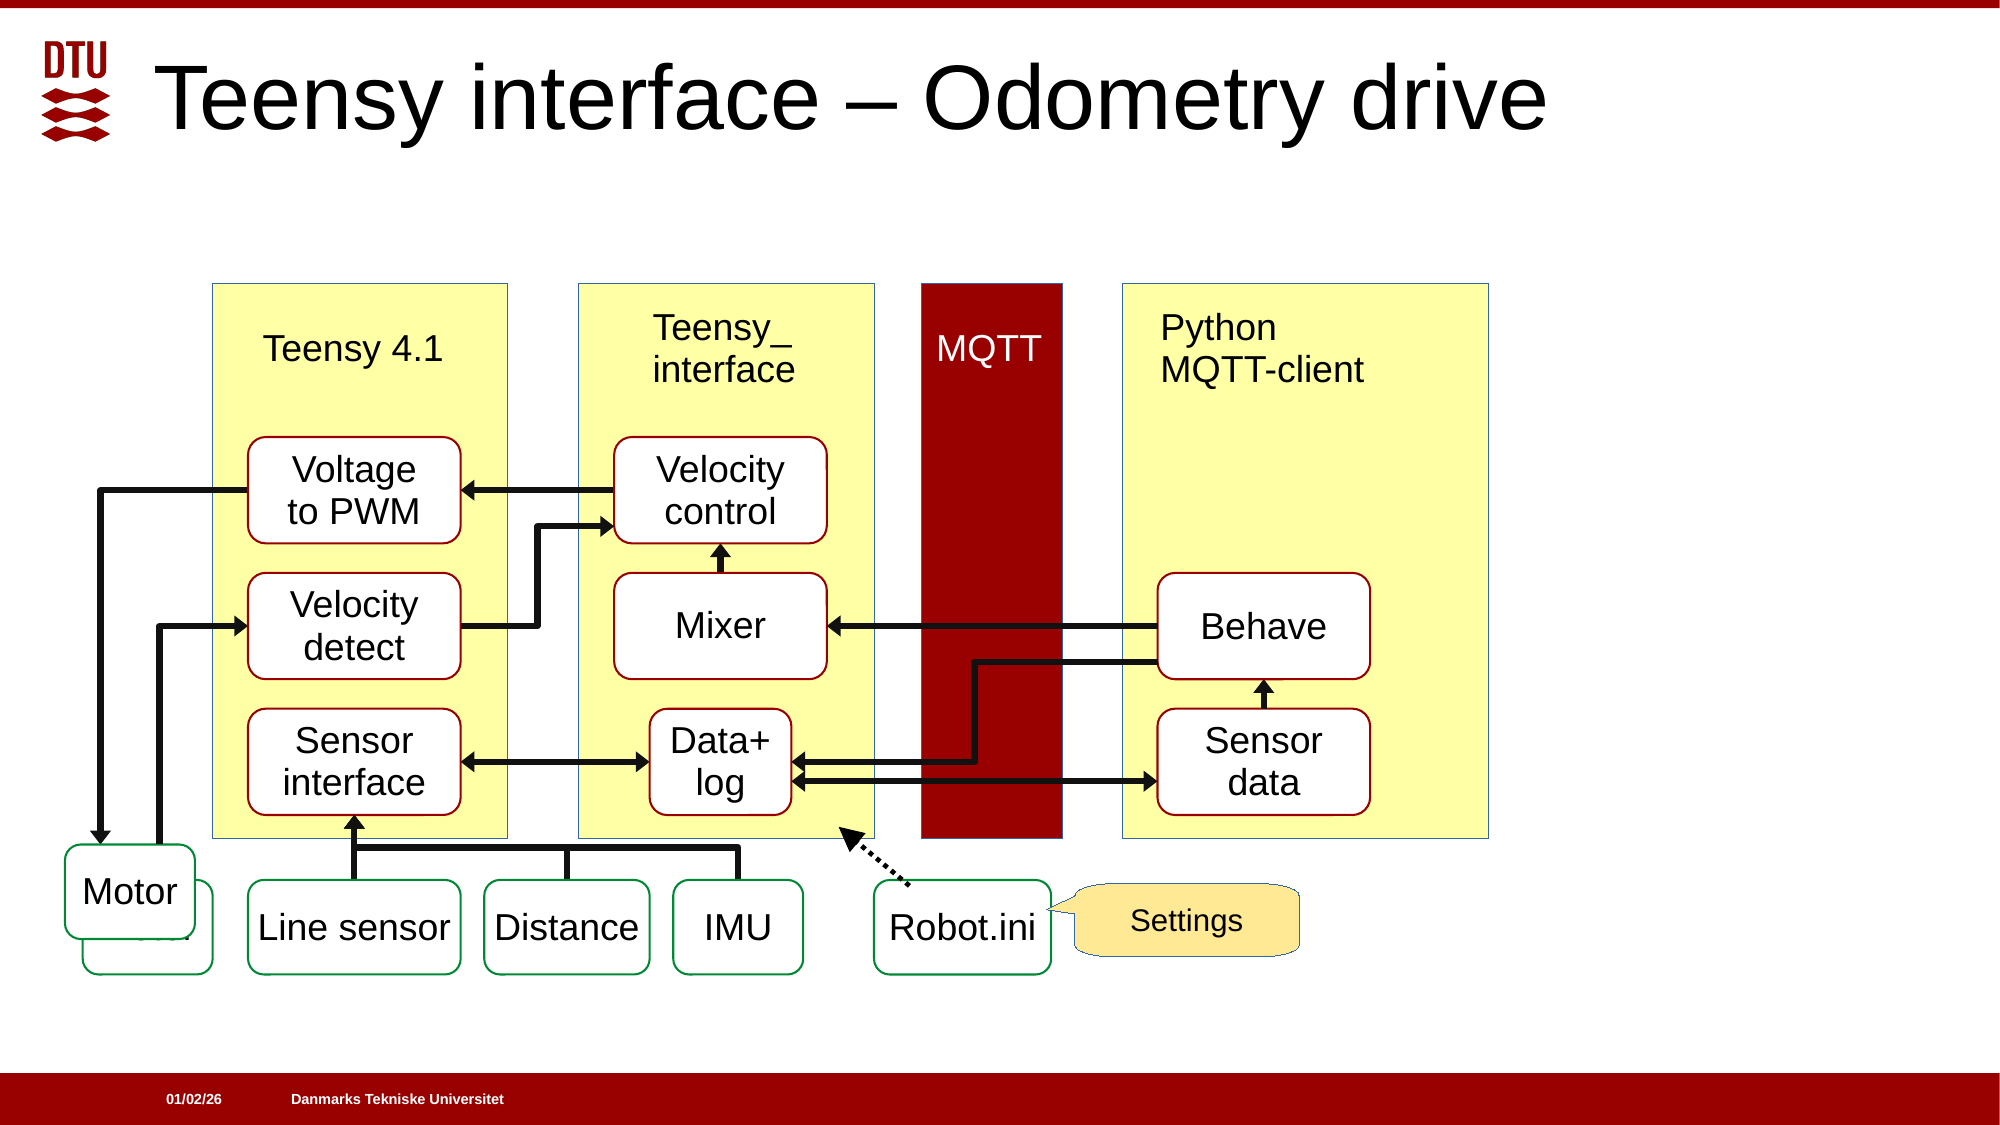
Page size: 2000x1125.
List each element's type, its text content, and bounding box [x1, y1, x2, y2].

text_box Distance [484, 879, 650, 975]
title Teensy interface – Odometry drive [153, 46, 1900, 192]
text_box Teensy 4.1 [248, 320, 534, 378]
text_box [921, 784, 1063, 839]
text_box [578, 283, 875, 625]
text_box [212, 492, 508, 625]
text_box MQTT [921, 320, 1063, 378]
text_box [921, 665, 1063, 778]
text_box [212, 627, 508, 839]
text_box [578, 528, 875, 760]
text_box Teensy_ interface [637, 299, 921, 399]
text_box [921, 629, 1063, 759]
text_box Mixer [614, 572, 827, 680]
text_box Data+ log [649, 708, 792, 816]
text_box Robot.ini [874, 879, 1052, 975]
text_box [578, 493, 614, 525]
text_box Behave [1157, 572, 1371, 680]
text_box Python MQTT-client [1145, 299, 1380, 399]
text_box Sensor interface [248, 708, 461, 816]
text_box Velocity control [614, 437, 827, 544]
text_box Velocity detect [248, 572, 461, 680]
text_box [792, 764, 803, 780]
text_box [578, 764, 875, 839]
text_box Line sensor [248, 879, 461, 975]
text_box IMU [673, 879, 804, 975]
text_box [1122, 665, 1262, 780]
text_box [921, 283, 1063, 320]
text_box [212, 283, 508, 489]
text_box [1122, 629, 1157, 659]
text_box [921, 378, 1063, 623]
text_box [806, 765, 875, 778]
text_box [356, 763, 508, 839]
text_box Voltage to PWM [248, 437, 461, 544]
text_box Sensor data [1157, 708, 1371, 816]
text_box [1122, 283, 1489, 839]
text_box Motor [64, 844, 195, 940]
text_box Motor [82, 879, 213, 975]
text_box Settings [1046, 883, 1300, 957]
